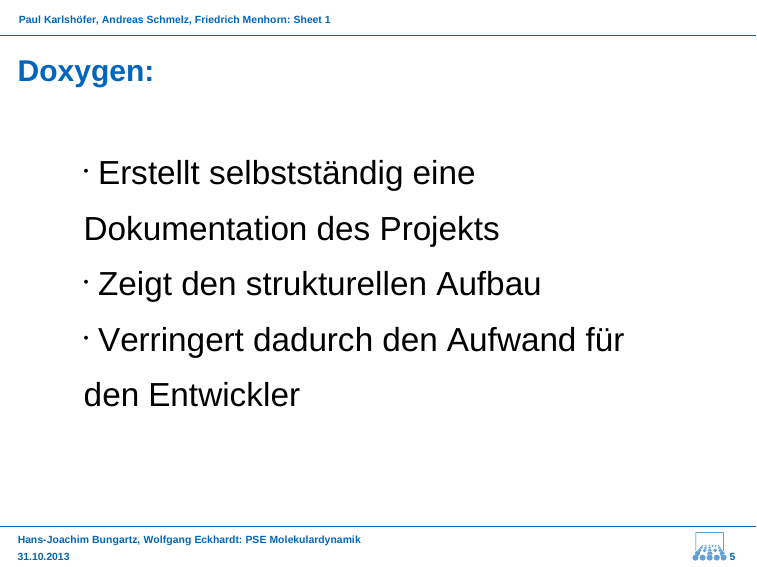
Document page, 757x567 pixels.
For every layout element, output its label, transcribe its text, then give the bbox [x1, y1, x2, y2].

text_box 5 [729, 551, 735, 565]
text_box Hans-Joachim Bungartz, Wolfgang Eckhardt: PSE Molekulardynamik [17, 533, 426, 548]
text_box Doxygen: [17, 54, 312, 93]
text_box Paul Karlshöfer, Andreas Schmelz, Friedrich Menhorn: Sheet 1 [19, 13, 427, 28]
text_box 31.10.2013 [17, 551, 162, 565]
text_box Erstellt selbstständig eine Dokumentation des Projekts Zeigt den strukturellen Aufbau Verringert dadurch den Aufwand für den Entwickler [83, 136, 669, 396]
text_box [692, 532, 727, 561]
